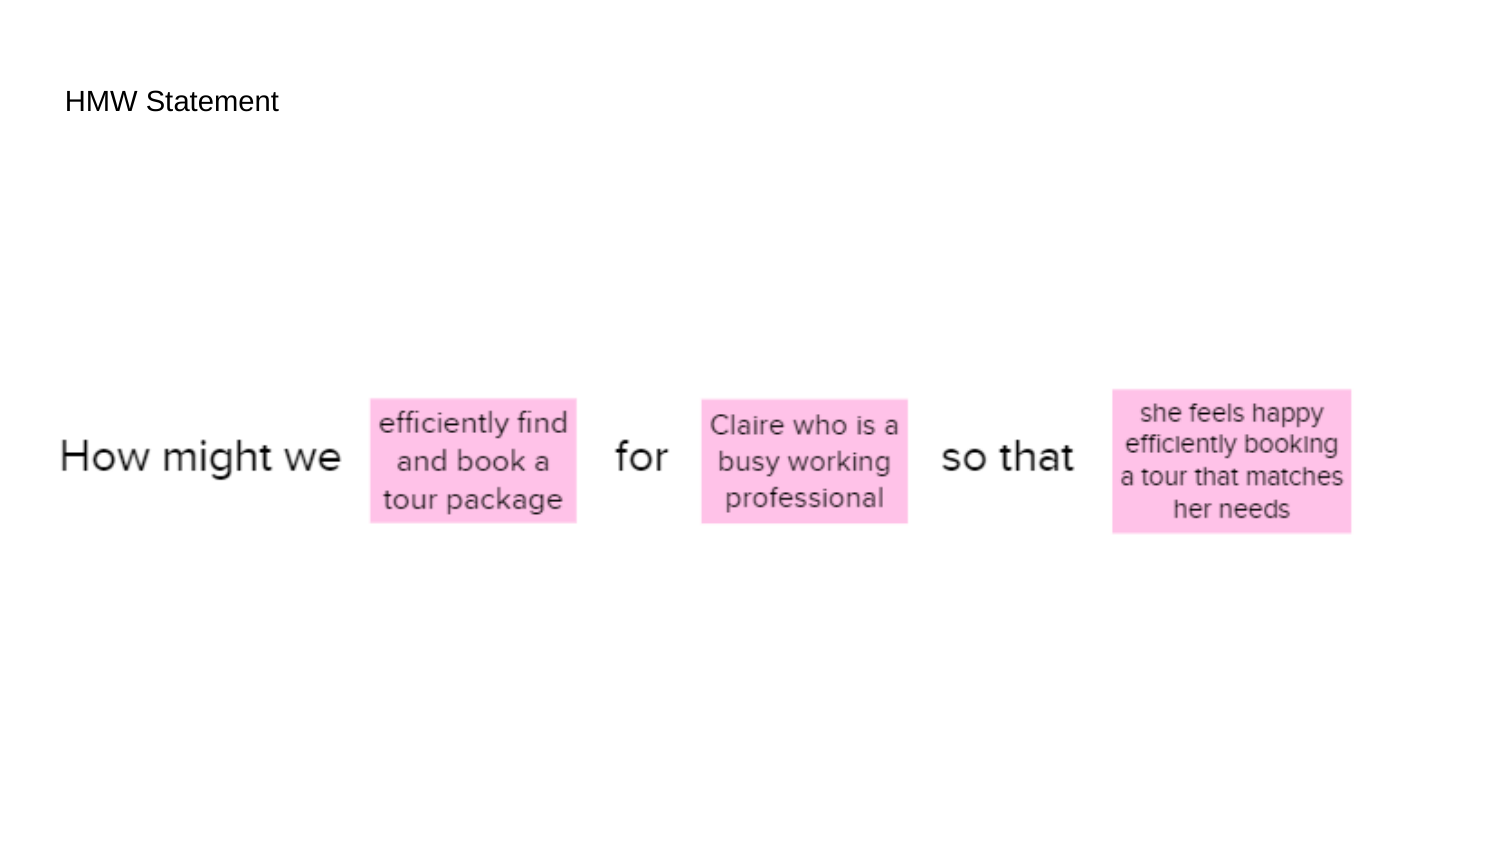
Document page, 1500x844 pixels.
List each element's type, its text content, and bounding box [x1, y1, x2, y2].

title HMW Statement [49, 67, 1448, 173]
picture [0, 379, 1500, 551]
